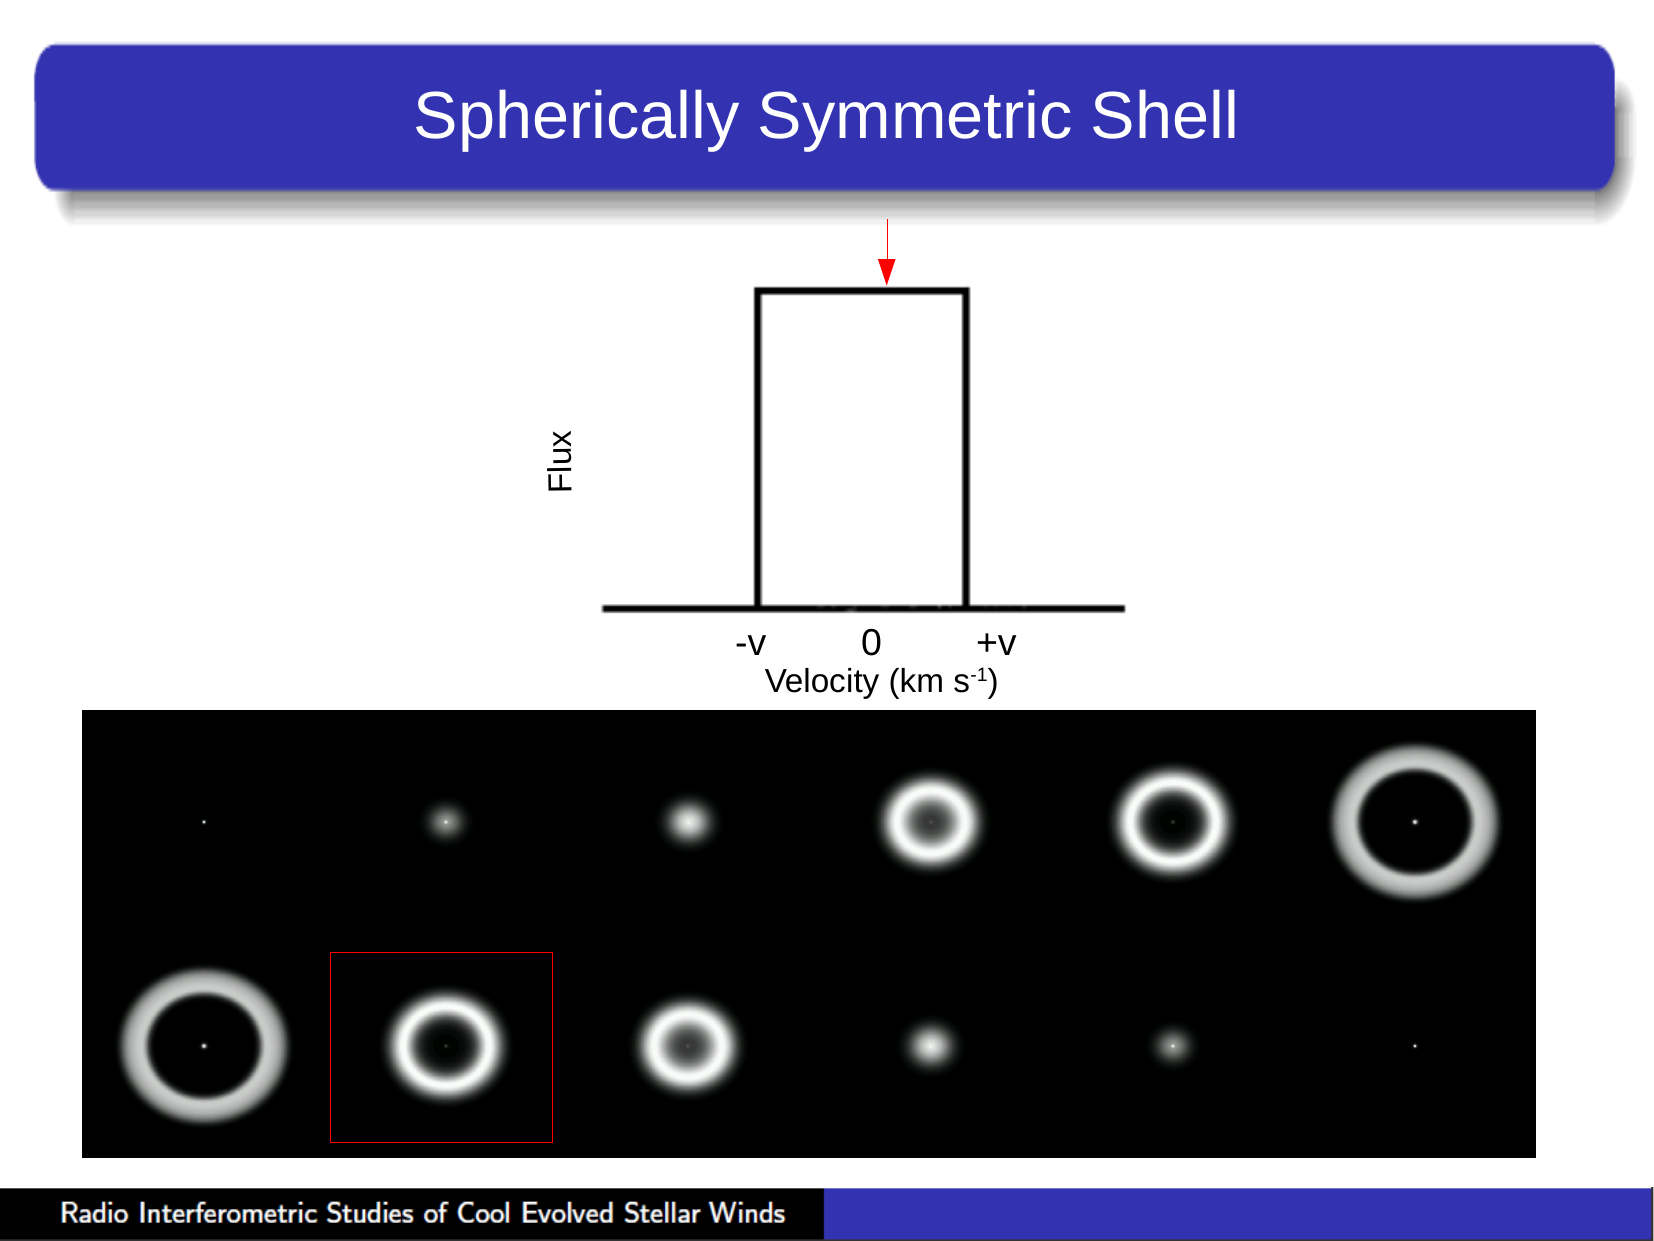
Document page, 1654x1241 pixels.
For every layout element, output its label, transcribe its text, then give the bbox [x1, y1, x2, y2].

picture [23, 29, 1648, 237]
text_box Flux [531, 324, 587, 509]
picture [590, 258, 1243, 621]
text_box -v 0 +v [720, 614, 1105, 671]
picture [0, 1187, 1654, 1241]
text_box Spherically Symmetric Shell [59, 70, 1595, 236]
picture [82, 710, 1536, 1158]
text_box Velocity (km s-1) [750, 671, 1075, 709]
